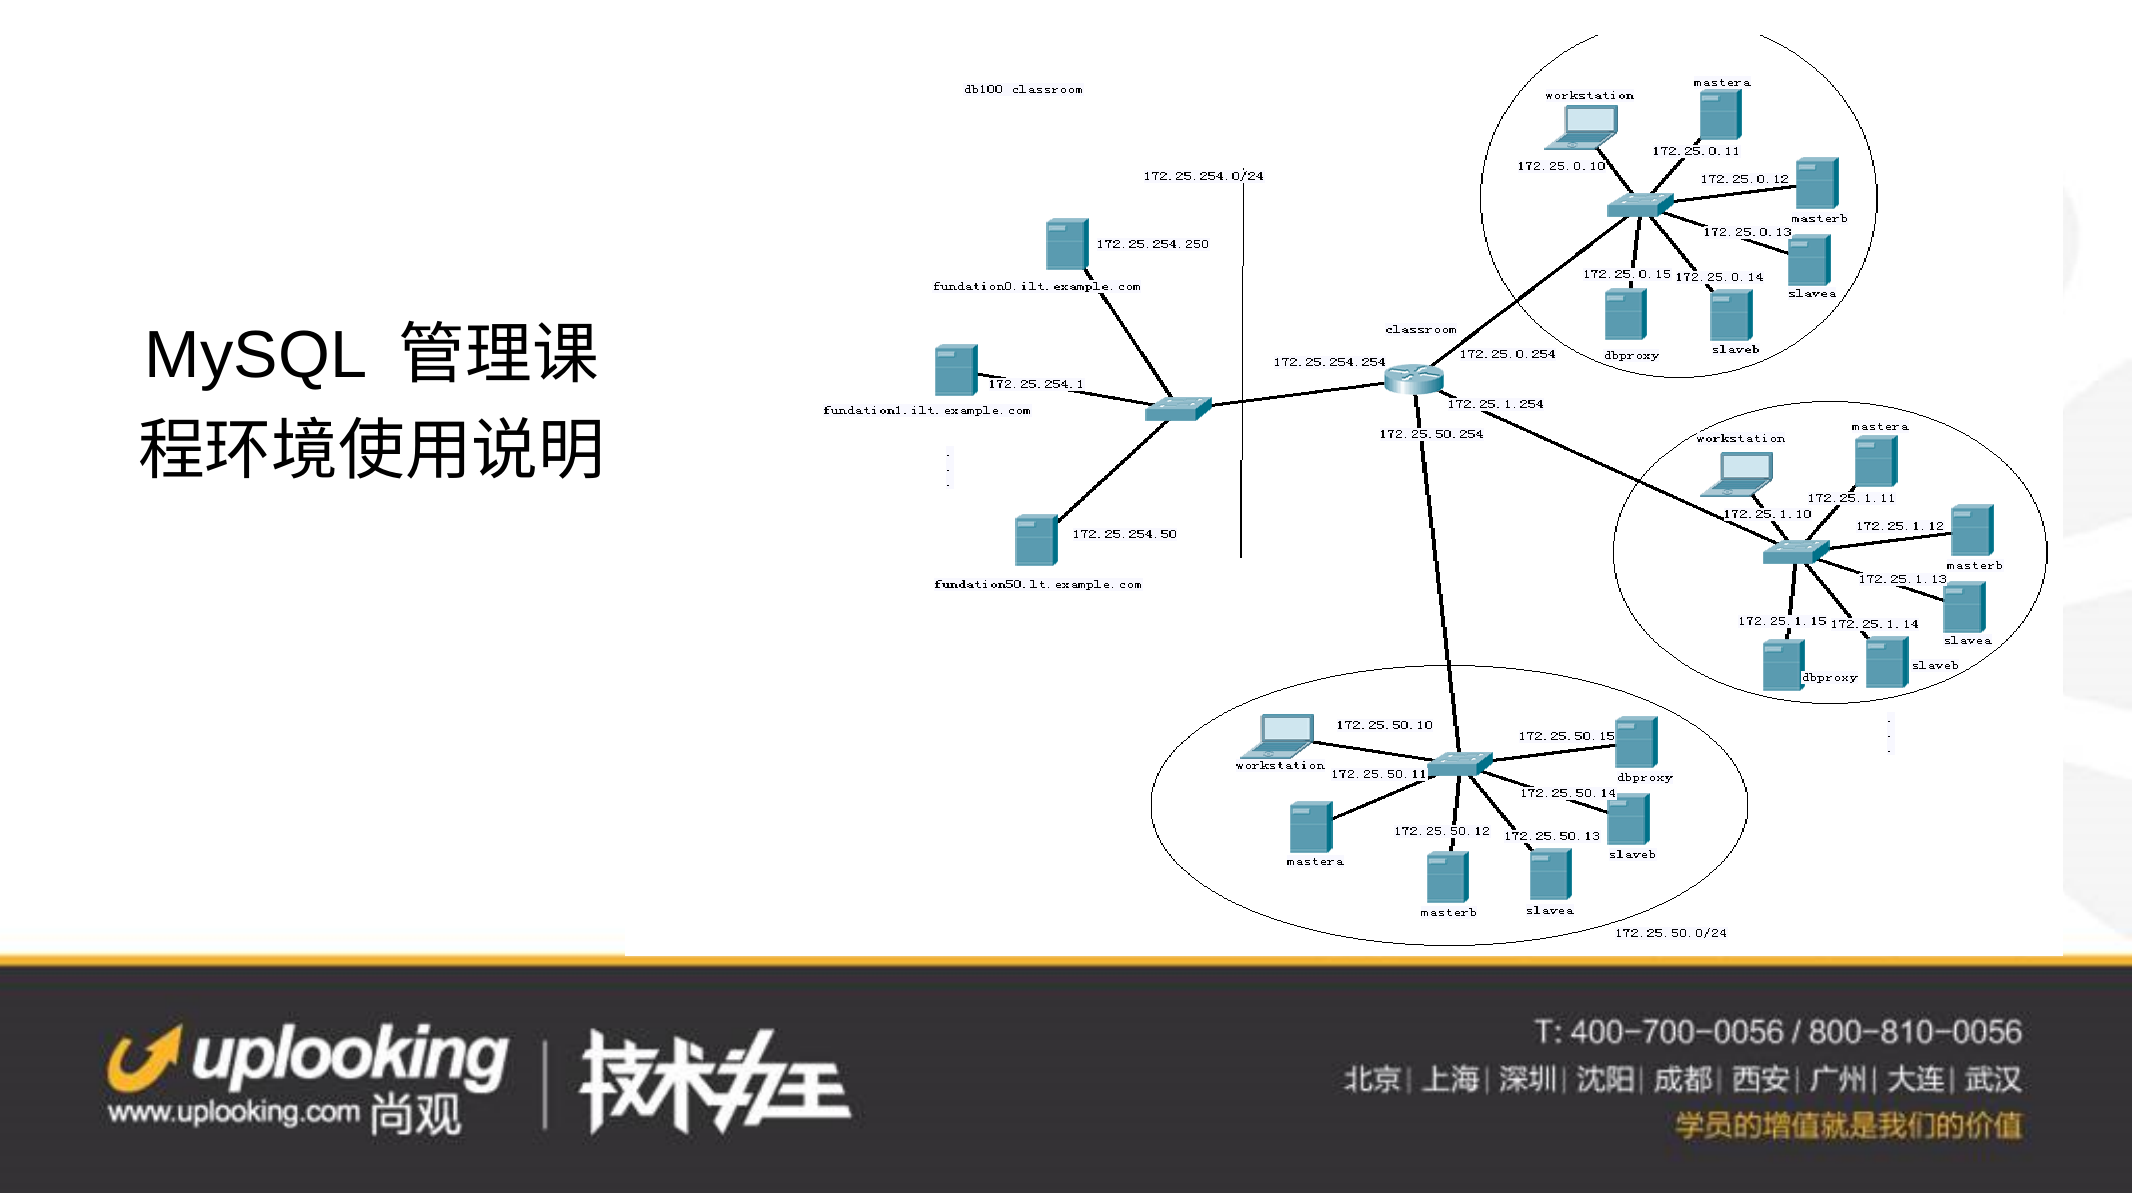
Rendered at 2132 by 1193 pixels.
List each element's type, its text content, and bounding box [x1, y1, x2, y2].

picture [0, 0, 2132, 1193]
title MySQL 管理课程环境使用说明 [118, 0, 626, 851]
